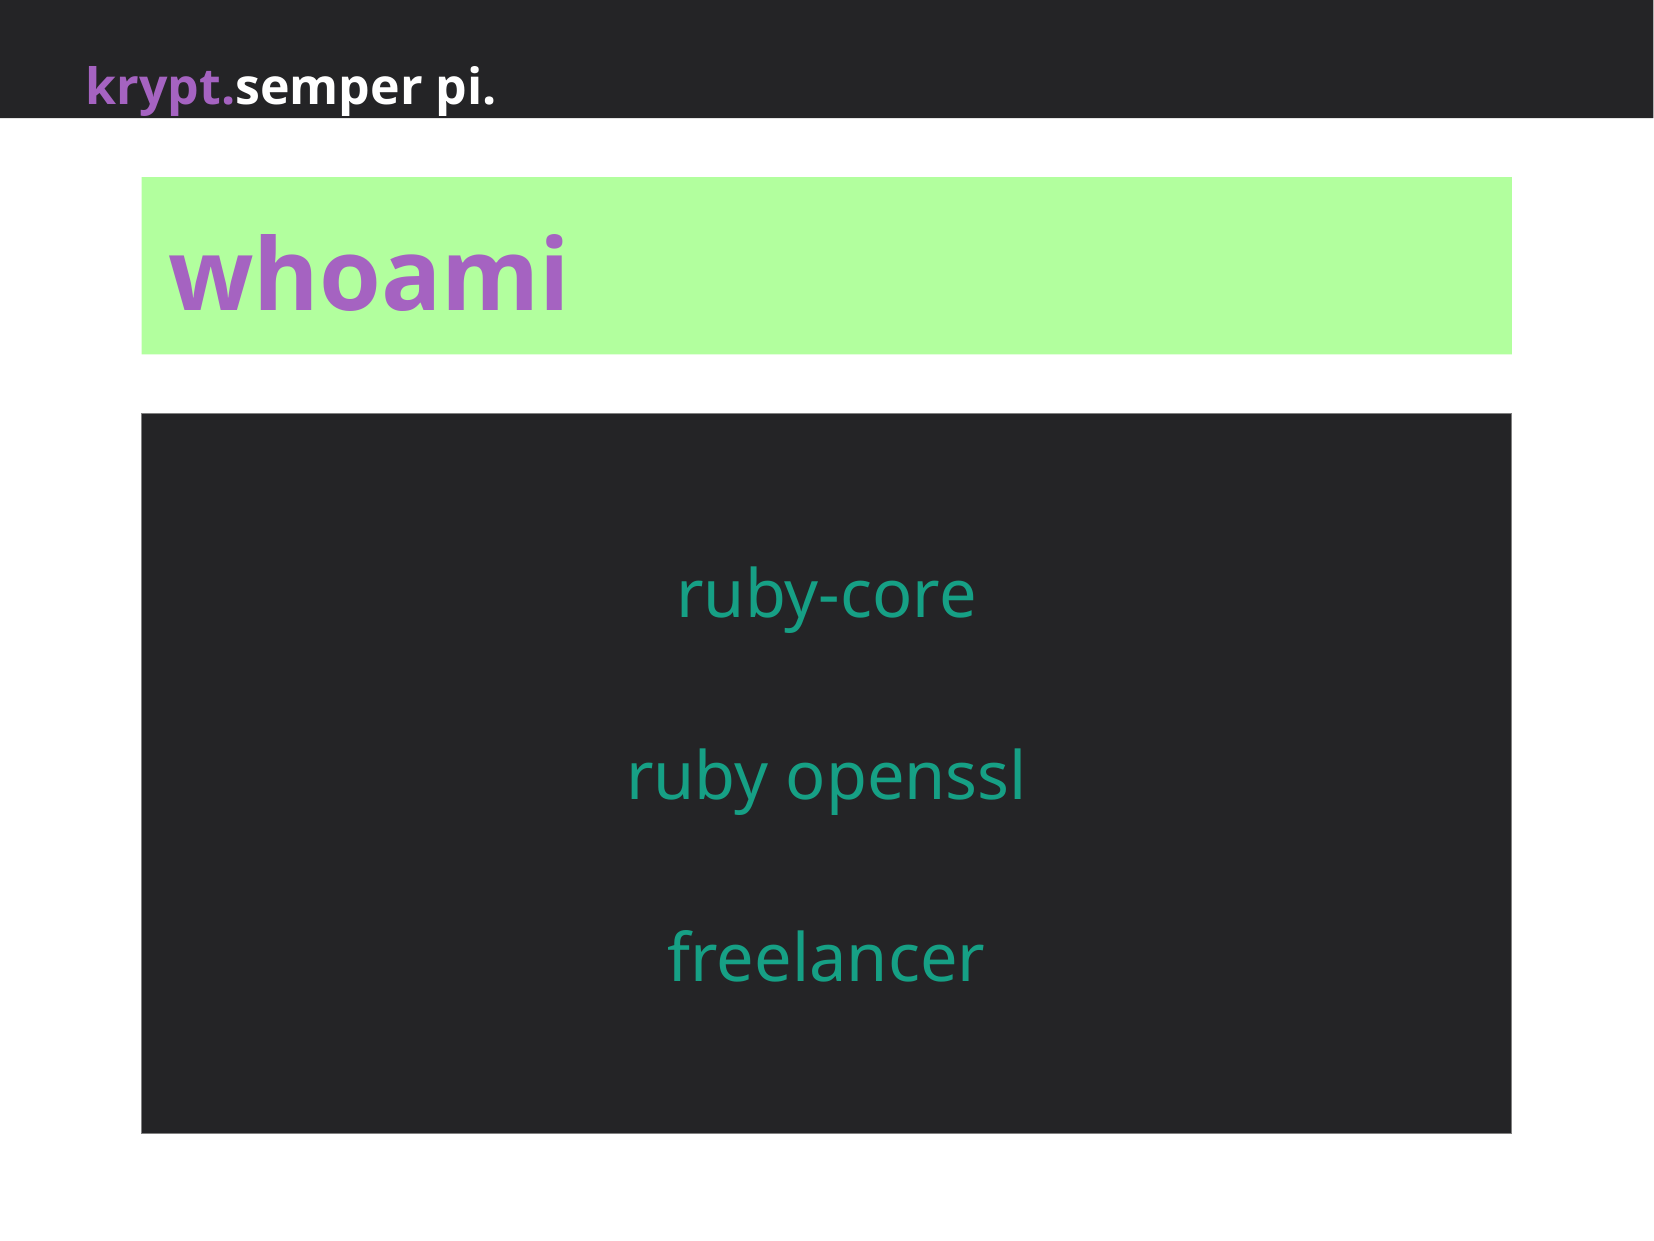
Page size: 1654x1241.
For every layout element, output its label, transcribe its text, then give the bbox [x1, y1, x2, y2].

text_box [141, 177, 1512, 355]
text_box [165, 531, 1441, 1087]
text_box [0, 0, 1654, 119]
text_box whoami [153, 195, 981, 331]
text_box ruby-core ruby openssl freelancer [141, 413, 1512, 1134]
text_box krypt.semper pi. [70, 43, 544, 119]
